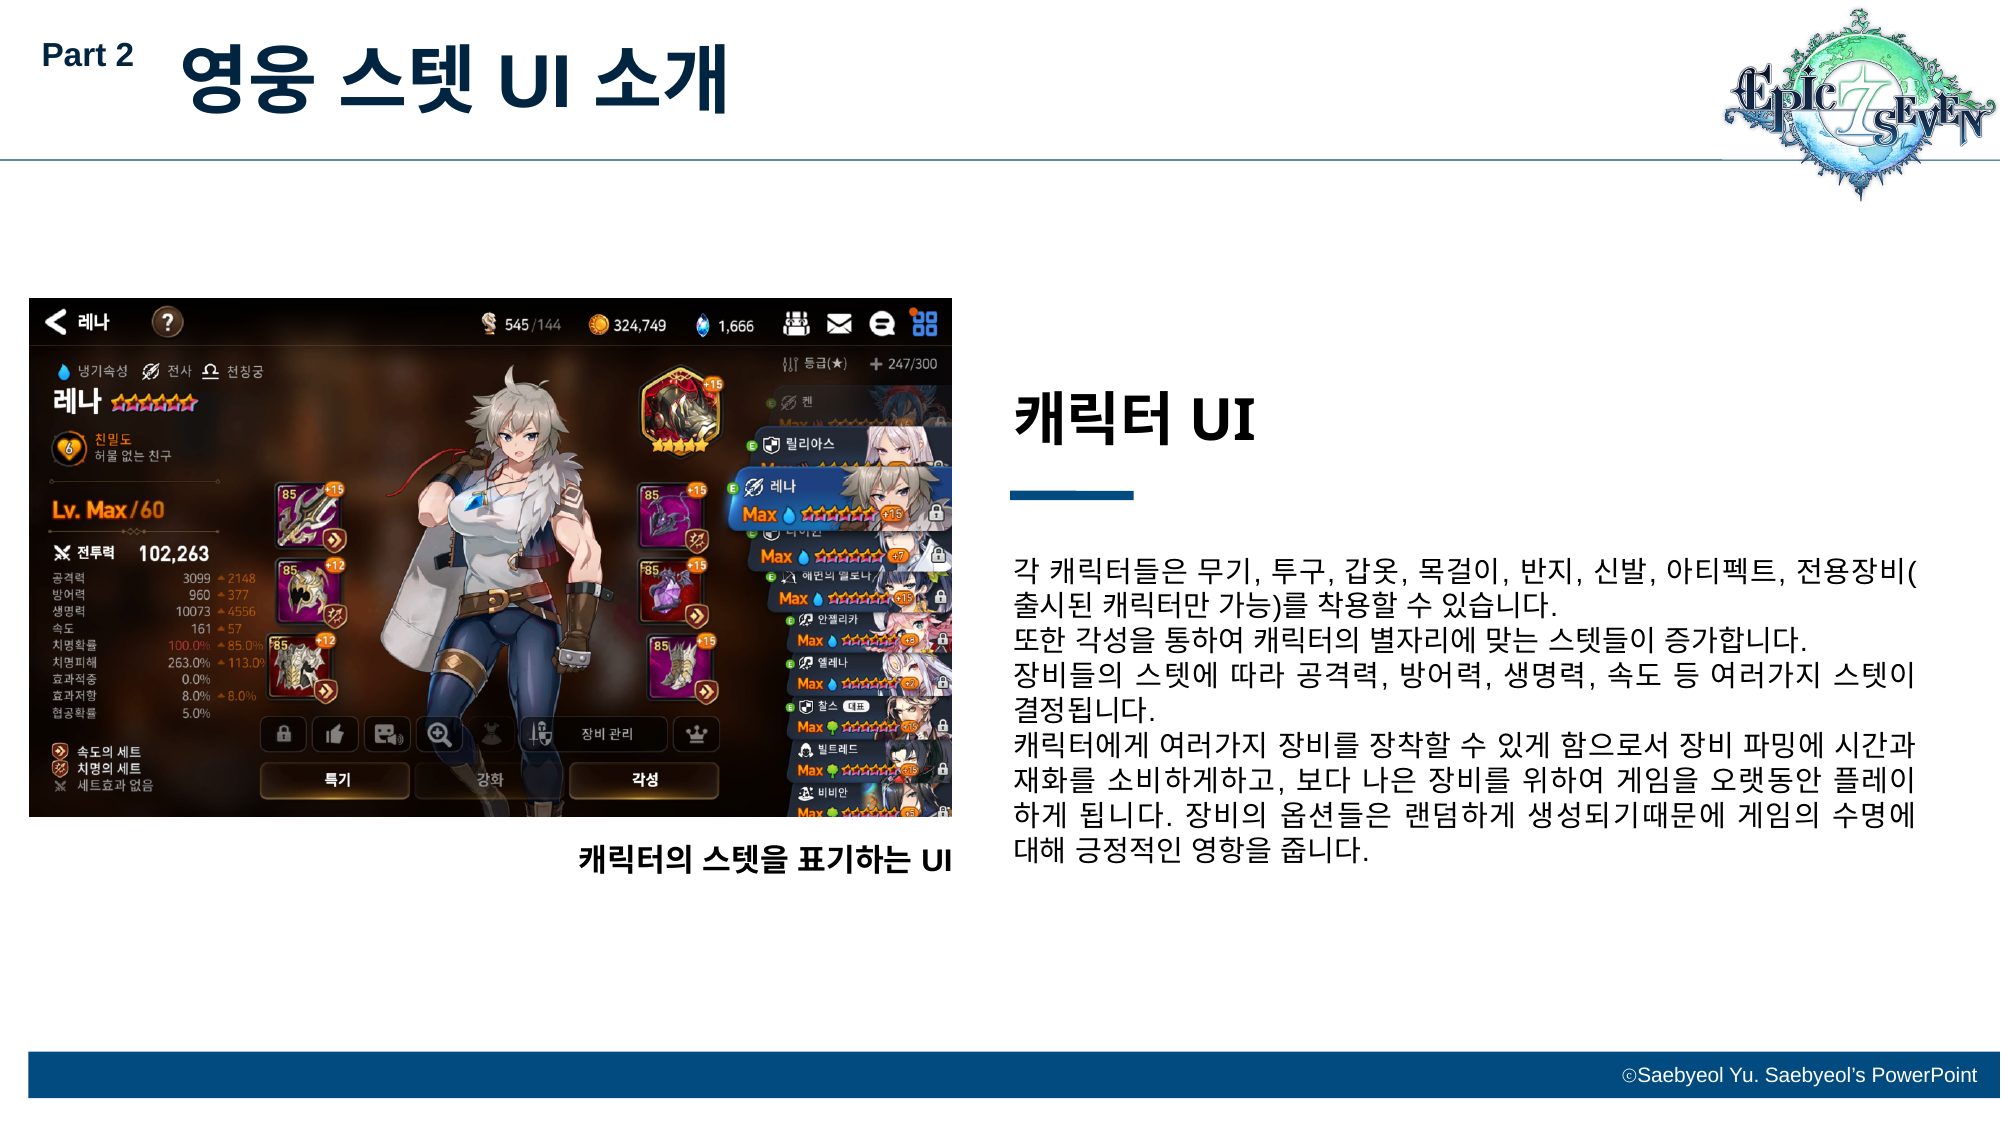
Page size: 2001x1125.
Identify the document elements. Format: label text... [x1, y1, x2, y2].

picture [29, 298, 952, 817]
text_box 캐릭터 UI [998, 374, 1603, 460]
text_box 캐릭터의 스텟을 표기하는 UI [356, 832, 968, 885]
text_box Part 2 [26, 26, 164, 82]
picture [1720, 4, 2000, 205]
text_box 각 캐릭터들은 무기, 투구, 갑옷, 목걸이, 반지, 신발, 아티펙트, 전용장비(출시된 캐릭터만 가능)를 착용할 수 있습니다. 또한 각성을 통하여 캐릭터의 별자리에 맞는 스텟들이 증가합니다. 장비들의 스텟에 따라 공격력, 방어력, 생명력, 속도 등 여러가지 스텟이 결정됩니다. 캐릭터에게 여러가지 장비를 장착할 수 있게 함으로서 장비 파밍에 시간과 재화를 소비하게하고, 보다 나은 장비를 위하여 게임을 오랫동안 플레이 하게 됩니다. 장비의 옵션들은 랜덤하게 생성되기때문에 게임의 수명에 대해 긍정적인 영항을 줍니다. [998, 545, 1932, 910]
text_box 영웅 스텟 UI 소개 [164, 25, 858, 131]
